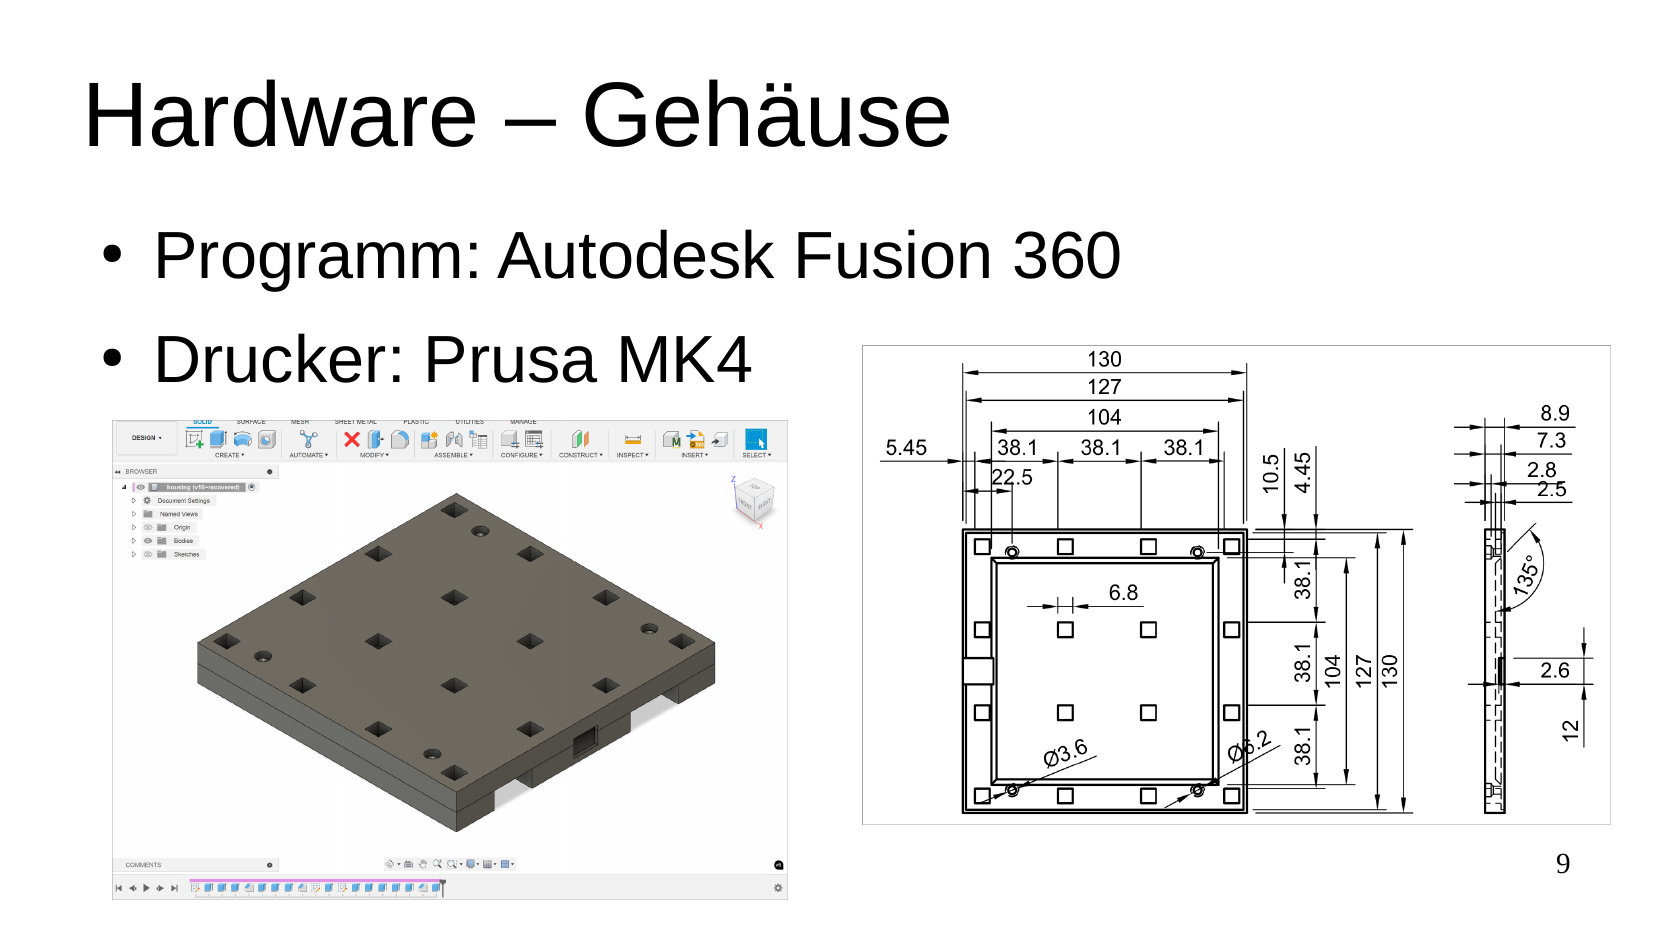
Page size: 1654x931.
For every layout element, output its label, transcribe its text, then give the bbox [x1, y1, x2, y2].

picture [862, 345, 1611, 826]
list Programm: Autodesk Fusion 360 Drucker: Prusa MK4 [82, 217, 1571, 758]
title Hardware – Gehäuse [82, 37, 1571, 193]
picture [112, 420, 788, 901]
